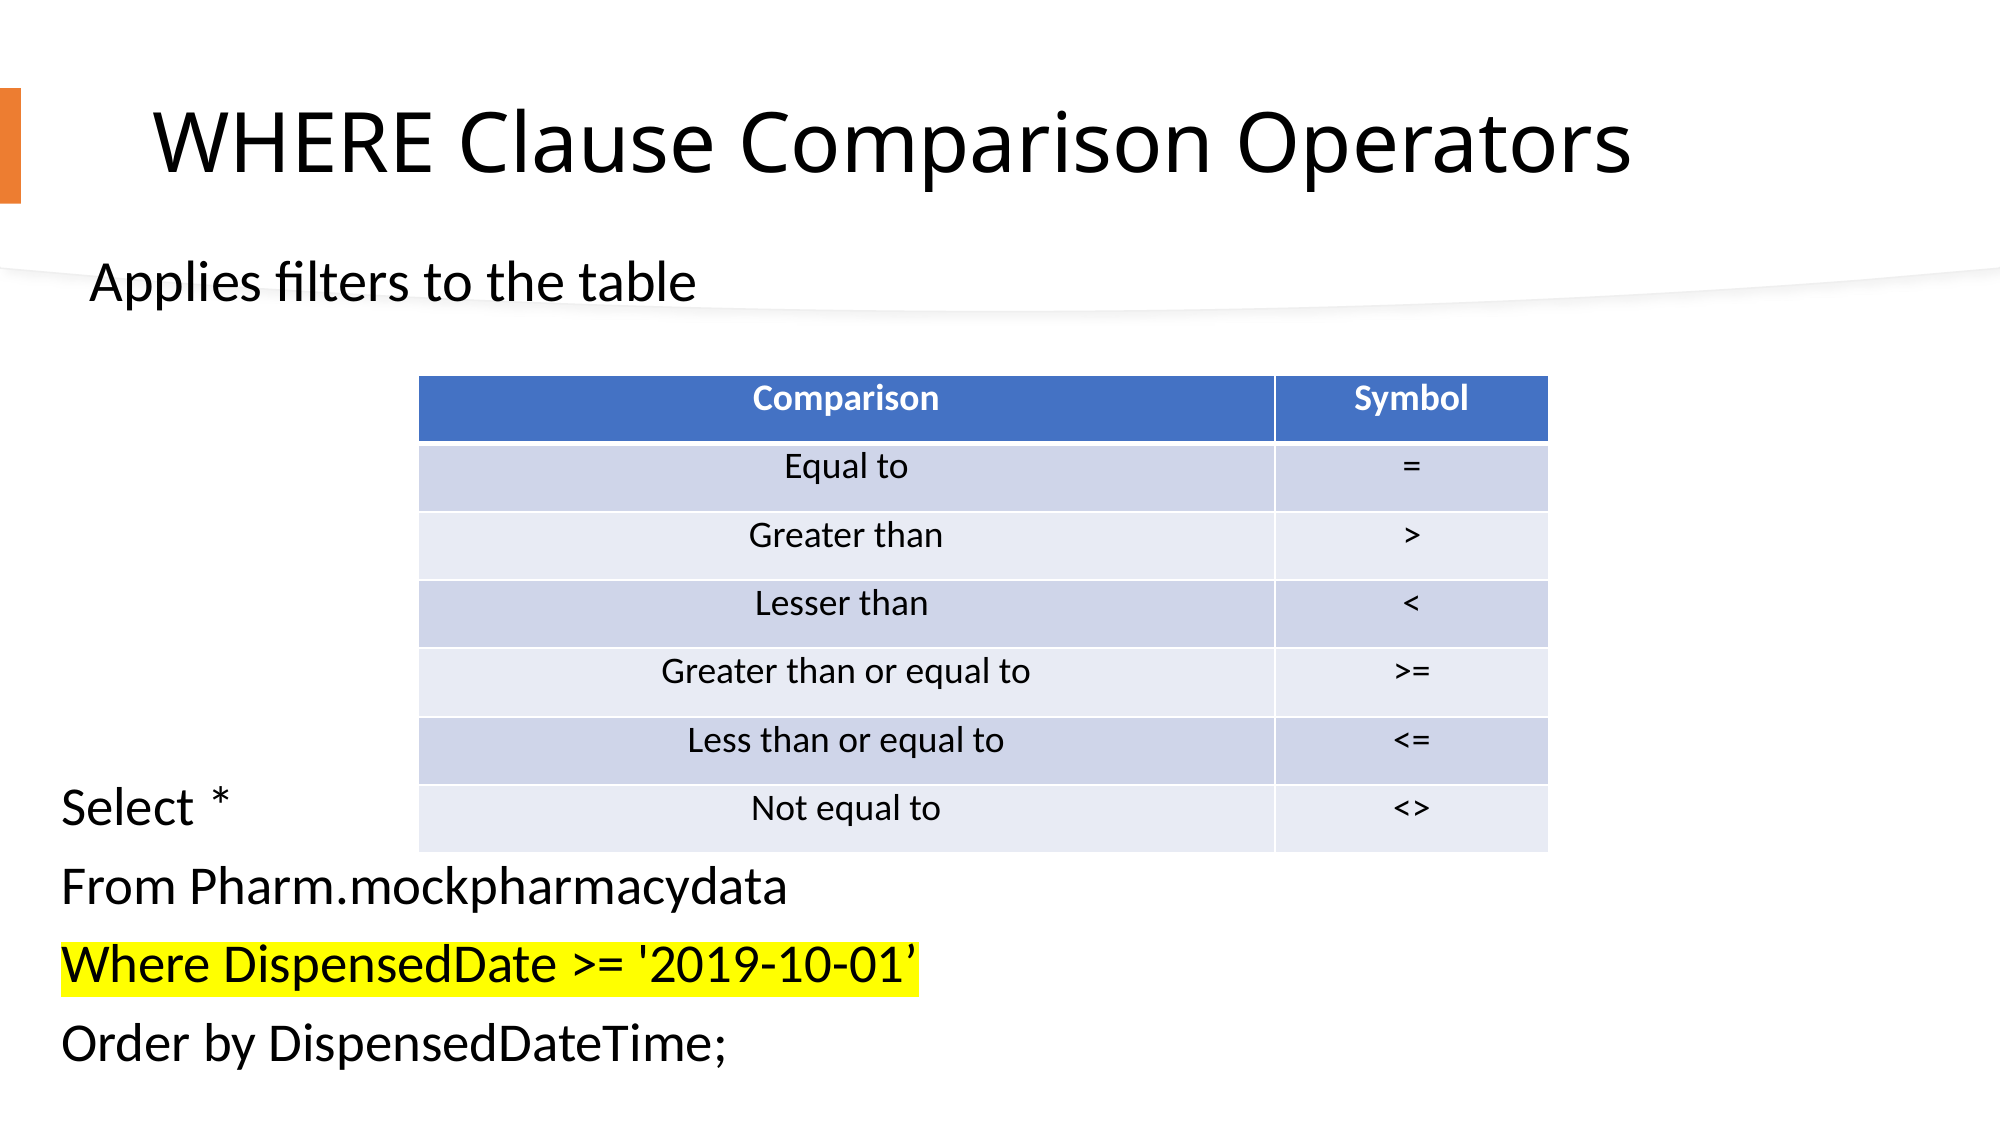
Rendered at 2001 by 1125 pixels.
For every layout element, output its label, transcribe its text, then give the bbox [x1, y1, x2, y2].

table_cell Less than or equal to [419, 718, 1274, 784]
table_cell Lesser than [419, 581, 1274, 647]
table_cell Not equal to [419, 786, 1274, 852]
table_cell Equal to [419, 446, 1274, 511]
table_cell = [1276, 446, 1548, 511]
table_cell Greater than [419, 513, 1274, 579]
text_box Applies filters to the table [75, 250, 1611, 324]
table_header Comparison [419, 376, 1274, 441]
list Select * From Pharm.mockpharmacydata Where DispensedDate >= '2019-10-01’ Order by DispensedDateTime; [46, 771, 1772, 1084]
table_cell Greater than or equal to [419, 649, 1274, 716]
table_header Symbol [1276, 376, 1548, 441]
text_box [0, 88, 21, 204]
table_cell <= [1276, 718, 1548, 784]
table_cell > [1276, 513, 1548, 579]
table_cell >= [1276, 649, 1548, 716]
table_cell <> [1276, 786, 1548, 852]
table_cell < [1276, 581, 1548, 647]
title WHERE Clause Comparison Operators [137, 41, 1863, 251]
